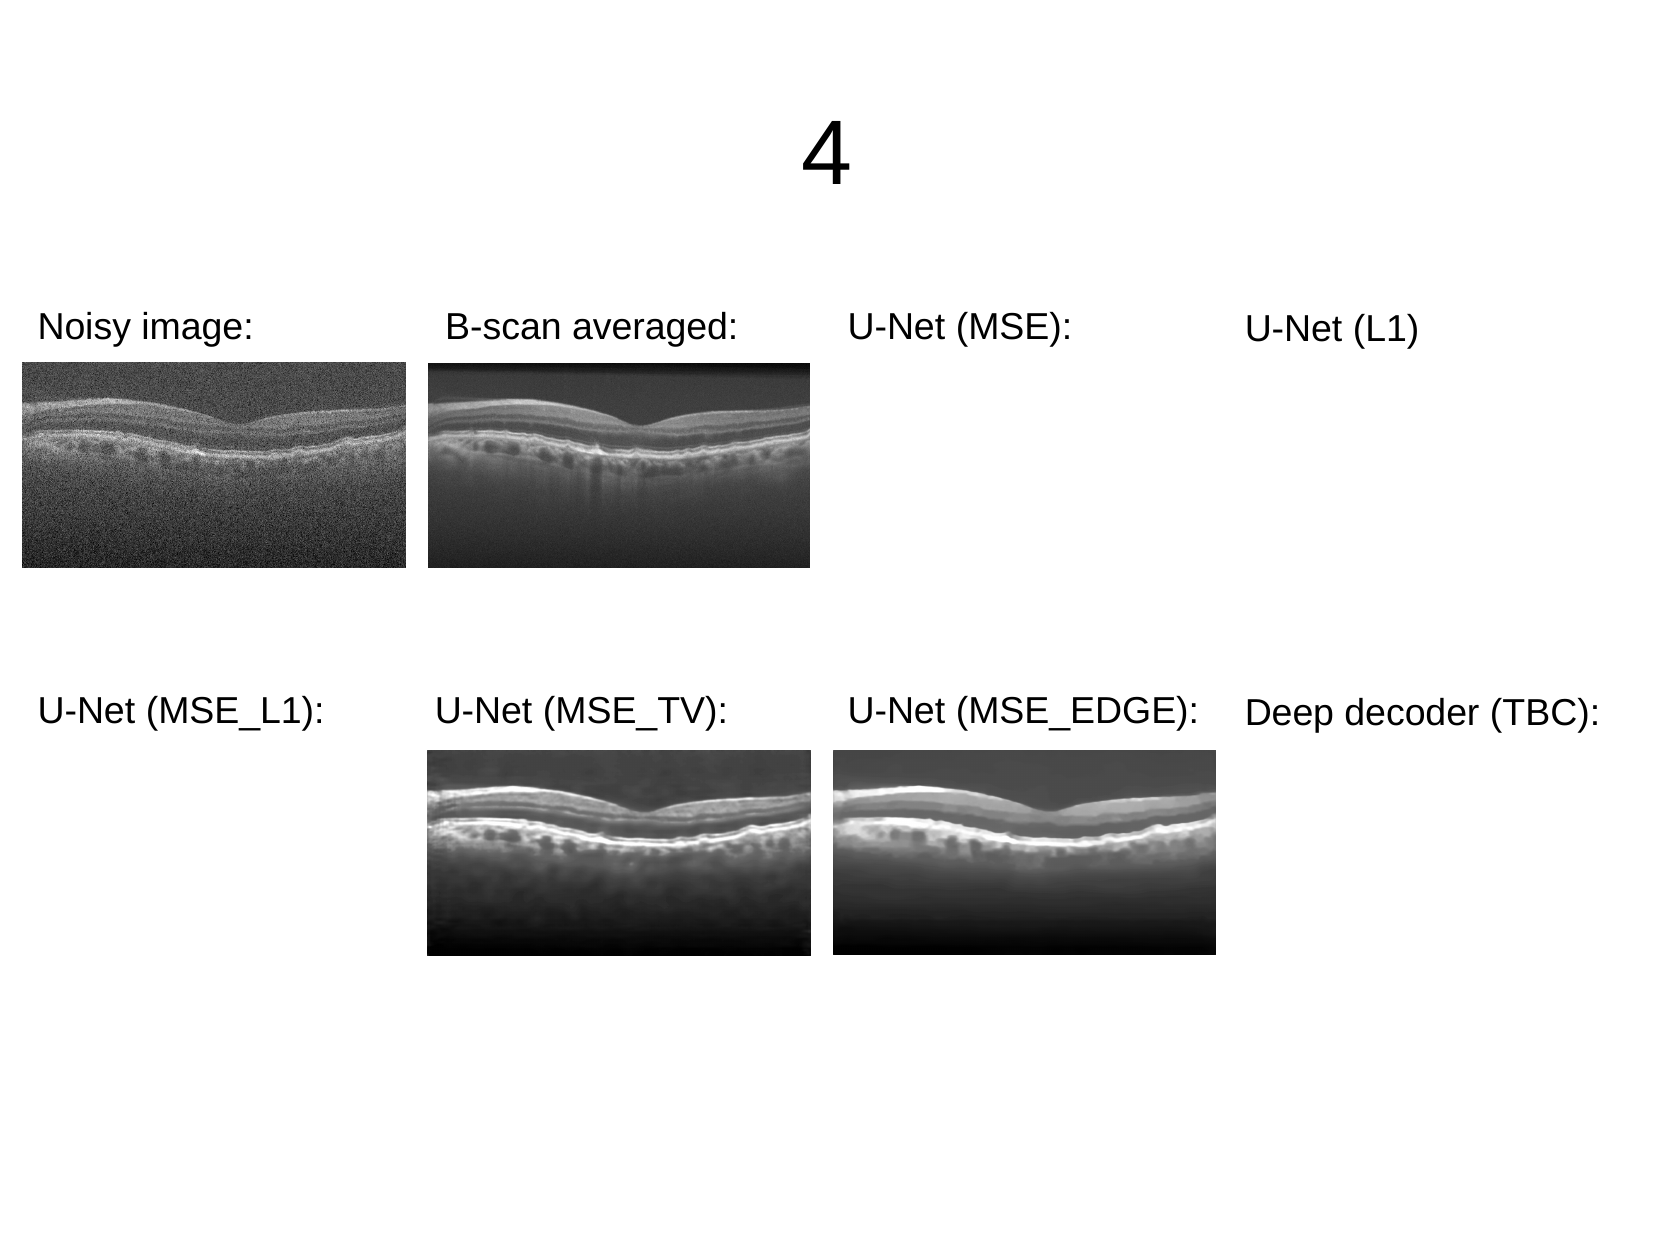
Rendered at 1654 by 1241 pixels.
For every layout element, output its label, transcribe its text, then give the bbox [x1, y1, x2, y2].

picture [833, 750, 1216, 955]
text_box U-Net (L1) [1230, 300, 1435, 357]
text_box U-Net (MSE_EDGE): [832, 682, 1215, 740]
title 4 [82, 49, 1571, 257]
text_box B-scan averaged: [420, 298, 754, 356]
picture [428, 363, 810, 568]
text_box U-Net (MSE_L1): [22, 682, 340, 740]
text_box U-Net (MSE_TV): [420, 682, 744, 740]
picture [22, 362, 406, 568]
picture [427, 750, 811, 956]
text_box Noisy image: [22, 298, 269, 356]
text_box Deep decoder (TBC): [1230, 683, 1616, 741]
text_box U-Net (MSE): [832, 298, 1088, 356]
